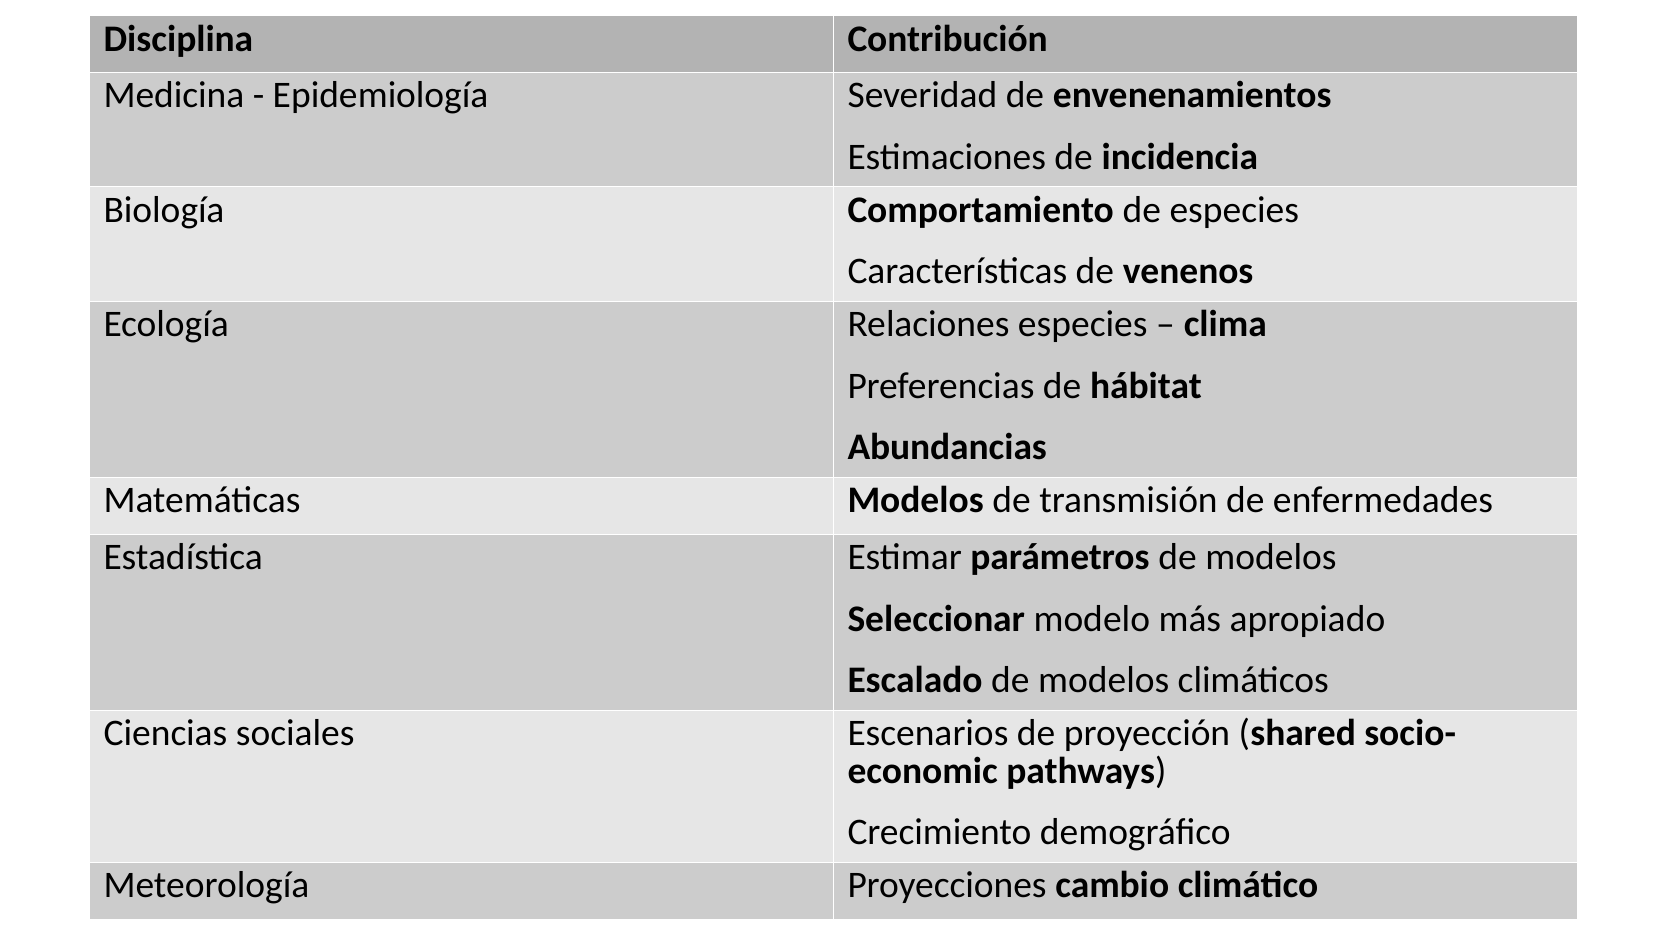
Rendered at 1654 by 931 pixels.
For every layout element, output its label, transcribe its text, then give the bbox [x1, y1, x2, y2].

table_cell Ecología [90, 302, 833, 477]
table_cell Severidad de envenenamientos Estimaciones de incidencia [834, 73, 1577, 186]
table_header Contribución [834, 16, 1577, 72]
table_cell Medicina - Epidemiología [90, 73, 833, 186]
table_cell Estimar parámetros de modelos Seleccionar modelo más apropiado Escalado de modelos climáticos [834, 535, 1577, 710]
table_cell Ciencias sociales [90, 711, 833, 862]
table_cell Meteorología [90, 863, 833, 919]
table_cell Biología [90, 187, 833, 301]
table_cell Modelos de transmisión de enfermedades [834, 478, 1577, 534]
table_cell Relaciones especies – clima Preferencias de hábitat Abundancias [834, 302, 1577, 477]
table_header Disciplina [90, 16, 833, 72]
table_cell Matemáticas [90, 478, 833, 534]
table_cell Proyecciones cambio climático [834, 863, 1577, 919]
table_cell Escenarios de proyección (shared socio-economic pathways) Crecimiento demográfico [834, 711, 1577, 862]
table_cell Comportamiento de especies Características de venenos [834, 187, 1577, 301]
table_cell Estadística [90, 535, 833, 710]
